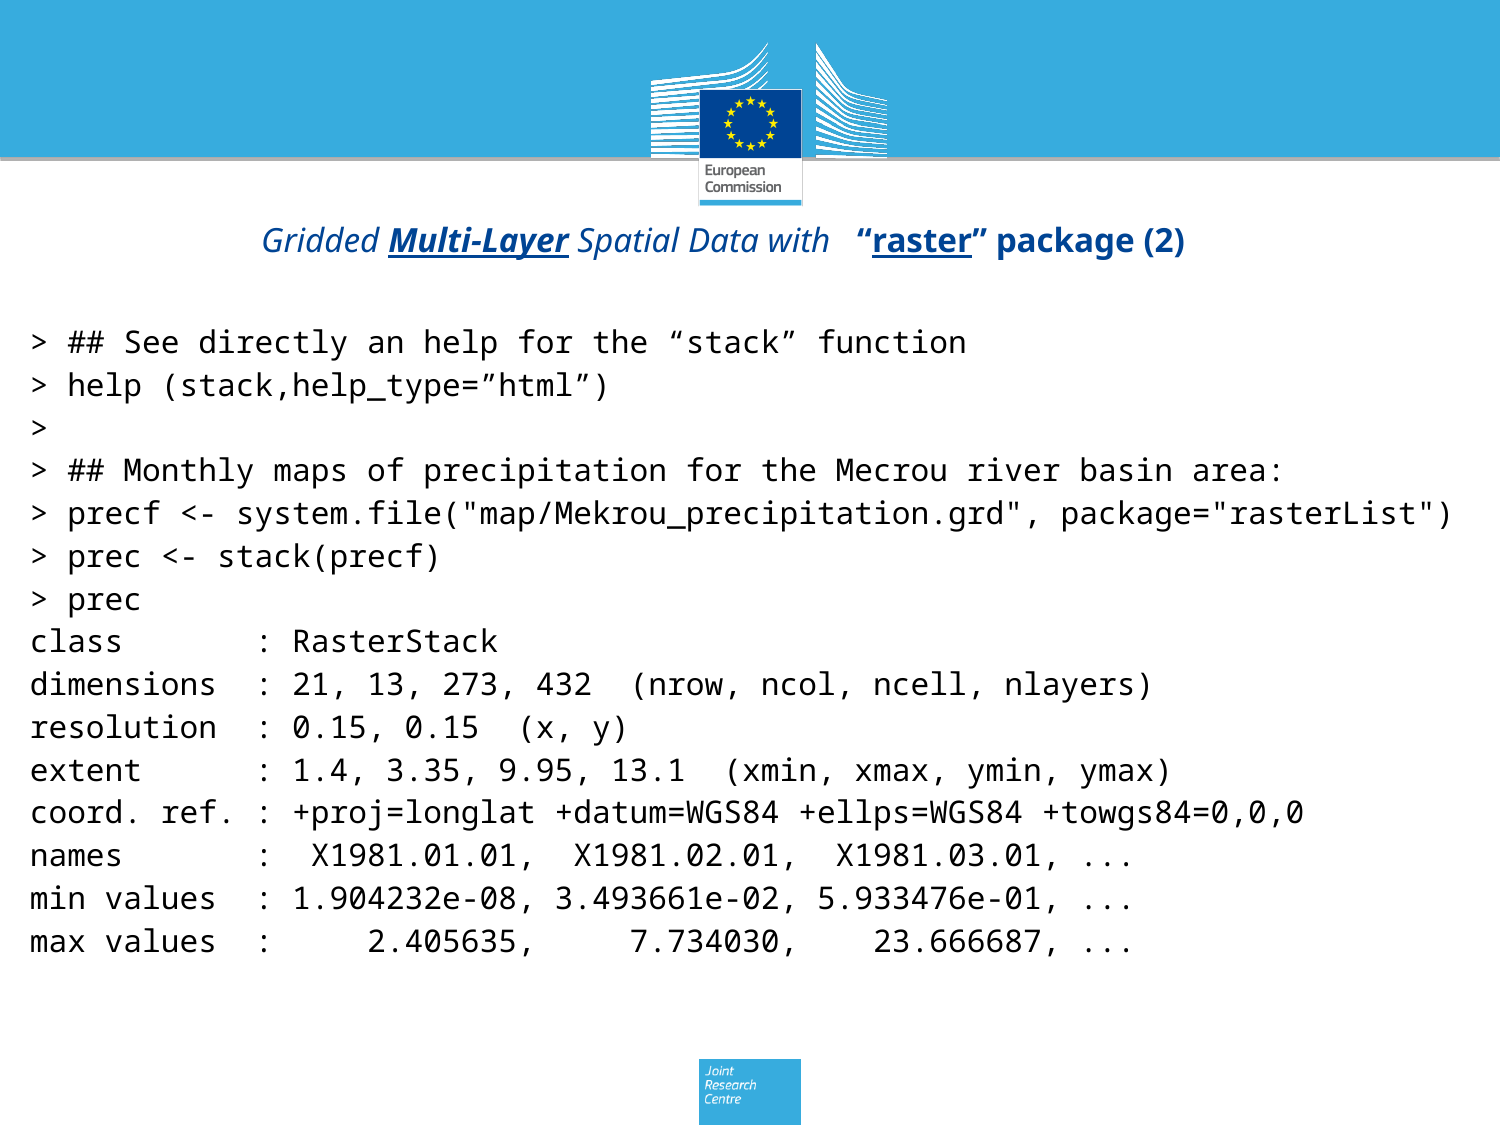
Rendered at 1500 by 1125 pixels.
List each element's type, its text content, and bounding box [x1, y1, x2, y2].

text_box > ## See directly an help for the “stack” function > help (stack,help_type=”html”) > > ## Monthly maps of precipitation for the Mecrou river basin area: > precf <- system.file("map/Mekrou_precipitation.grd", package="rasterList") > prec <- stack(precf) > prec class : RasterStack dimensions : 21, 13, 273, 432 (nrow, ncol, ncell, nlayers) resolution : 0.15, 0.15 (x, y) extent : 1.4, 3.35, 9.95, 13.1 (xmin, xmax, ymin, ymax) coord. ref. : +proj=longlat +datum=WGS84 +ellps=WGS84 +towgs84=0,0,0 names : X1981.01.01, X1981.02.01, X1981.03.01, ... min values : 1.904232e-08, 3.493661e-02, 5.933476e-01, ... max values : 2.405635, 7.734030, 23.666687, ... [15, 270, 1486, 886]
text_box Gridded Multi-Layer Spatial Data with “raster” package (2) [30, 210, 1426, 271]
picture [699, 1059, 801, 1125]
picture [651, 42, 887, 207]
